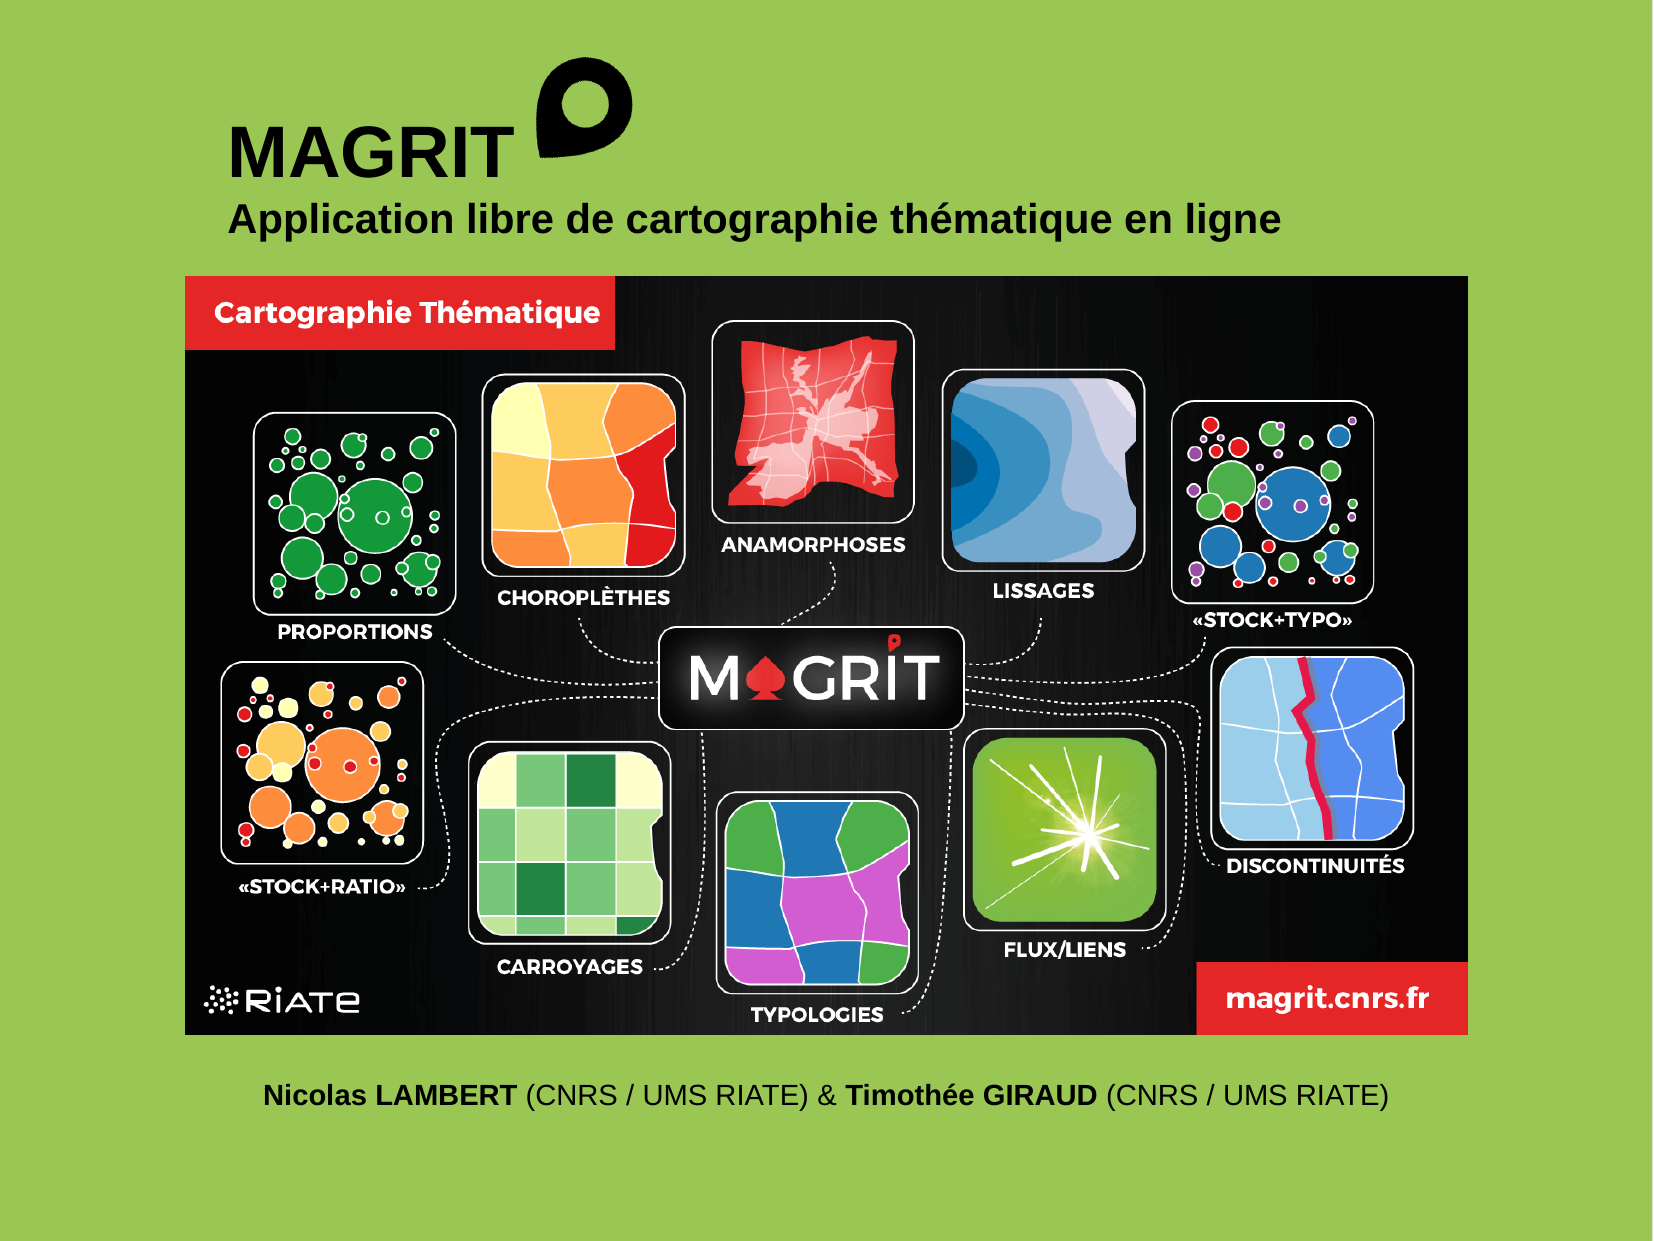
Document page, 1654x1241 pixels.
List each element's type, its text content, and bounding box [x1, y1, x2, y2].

text_box MAGRIT Application libre de cartographie thématique en ligne [212, 97, 1570, 256]
text_box Nicolas LAMBERT (CNRS / UMS RIATE) & Timothée GIRAUD (CNRS / UMS RIATE) [0, 1068, 1653, 1114]
picture [185, 276, 1468, 1035]
picture [495, 30, 660, 195]
